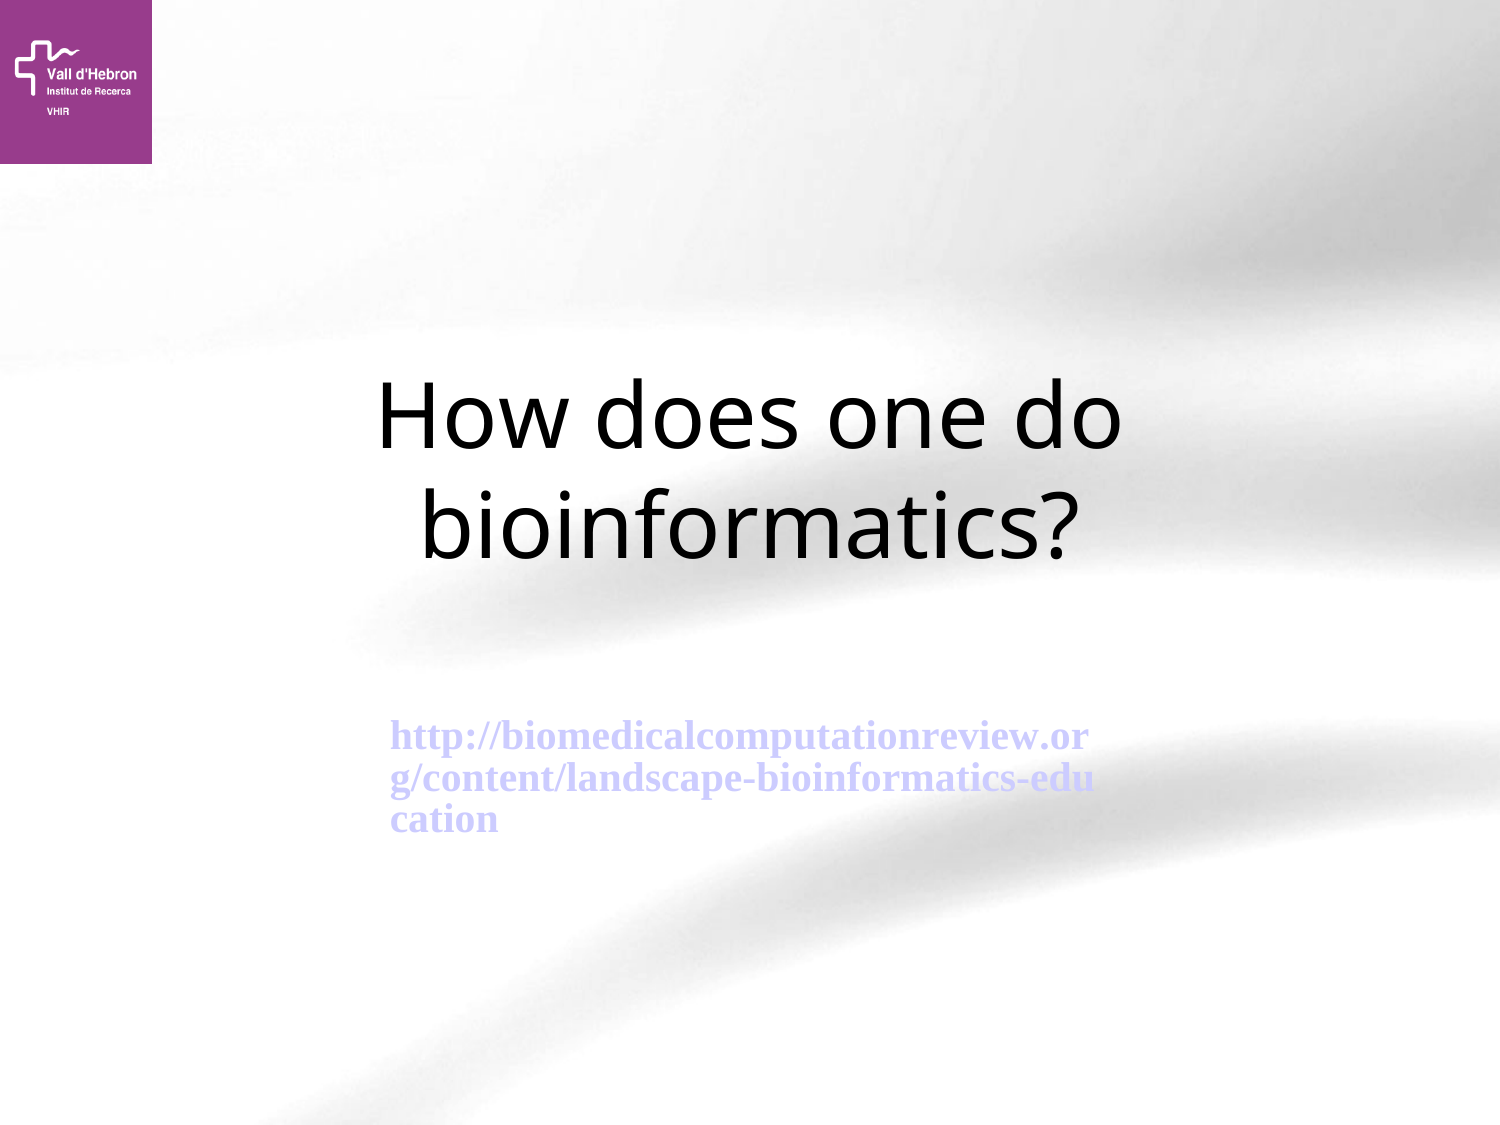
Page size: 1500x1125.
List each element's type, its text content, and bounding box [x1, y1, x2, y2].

text_box How does one do bioinformatics? [112, 349, 1388, 591]
text_box http://biomedicalcomputationreview.org/content/landscape-bioinformatics-education [375, 699, 1126, 816]
picture [0, 0, 1500, 1125]
